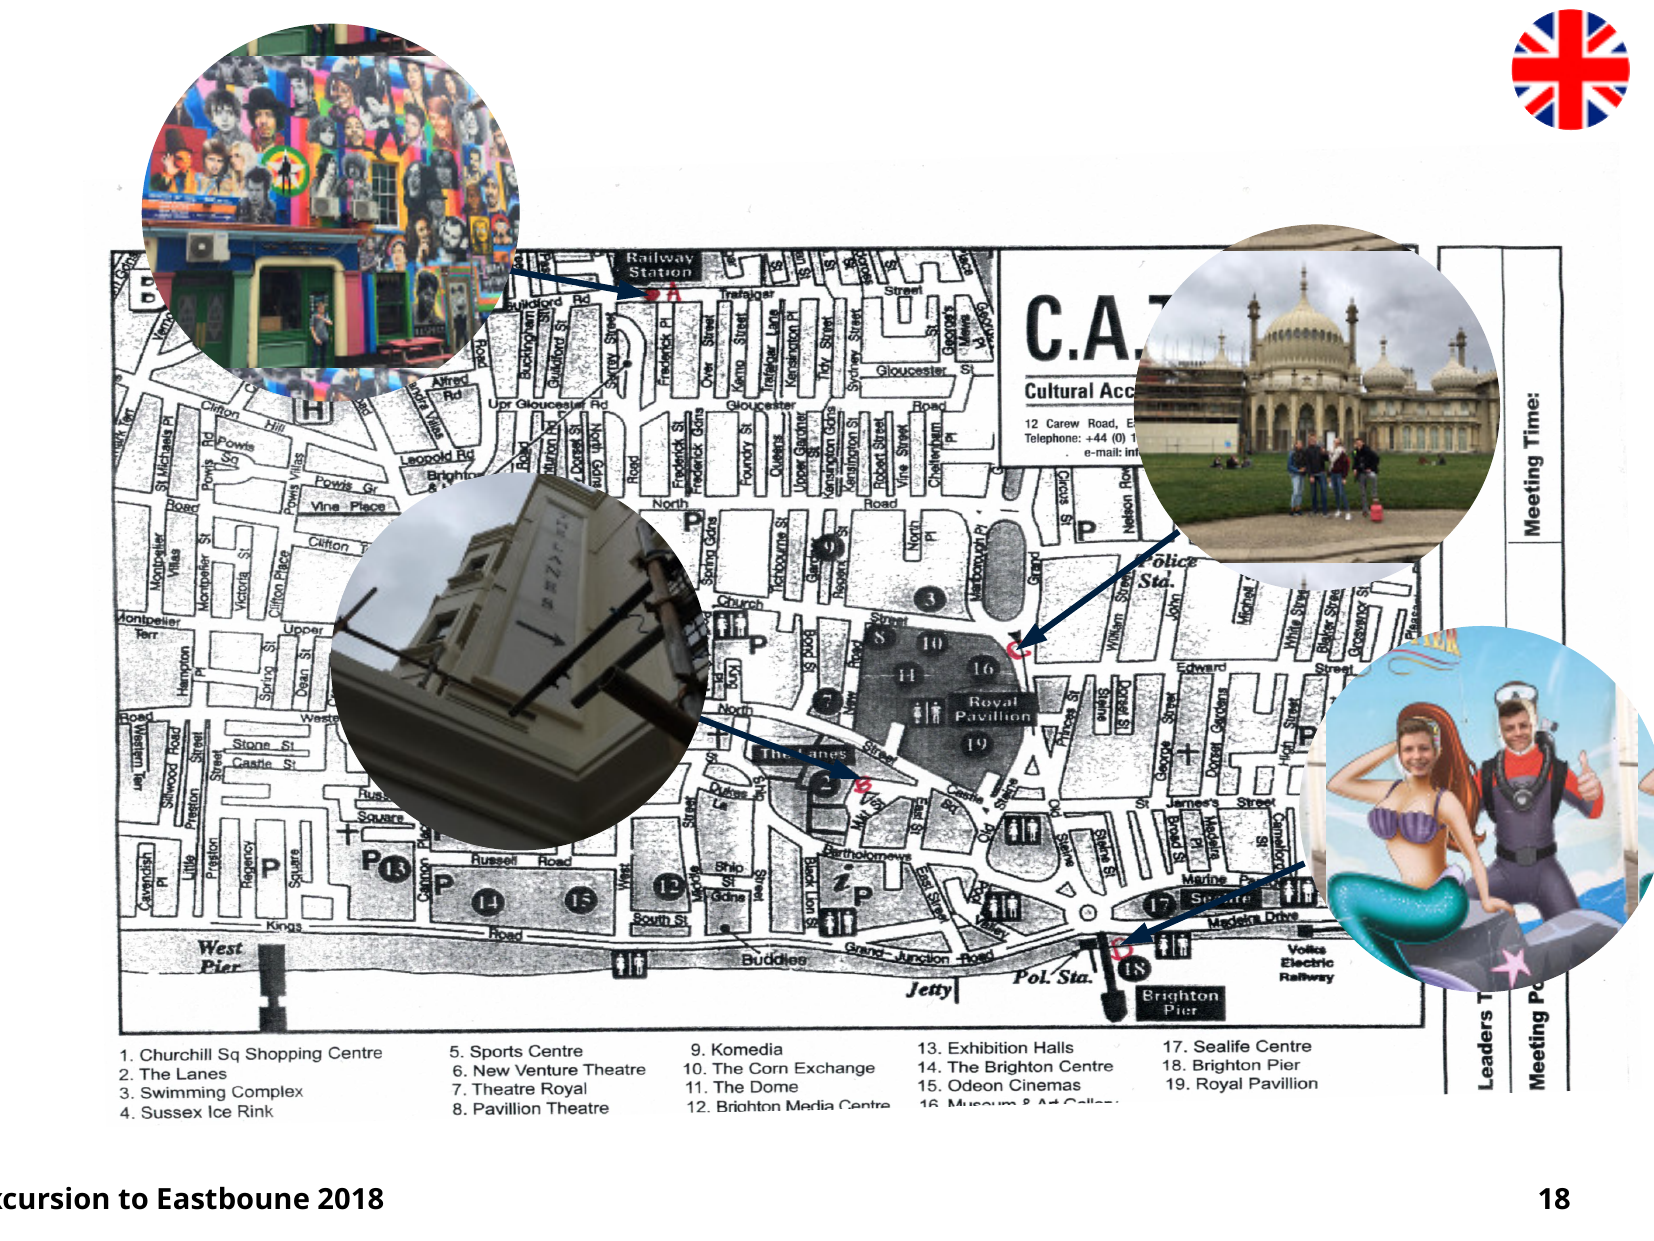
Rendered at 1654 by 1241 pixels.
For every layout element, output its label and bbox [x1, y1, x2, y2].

picture [1511, 9, 1630, 131]
text_box [1299, 625, 1654, 993]
text_box [141, 23, 520, 402]
text_box [1133, 224, 1501, 591]
text_box [330, 472, 709, 851]
picture [82, 141, 1642, 1127]
